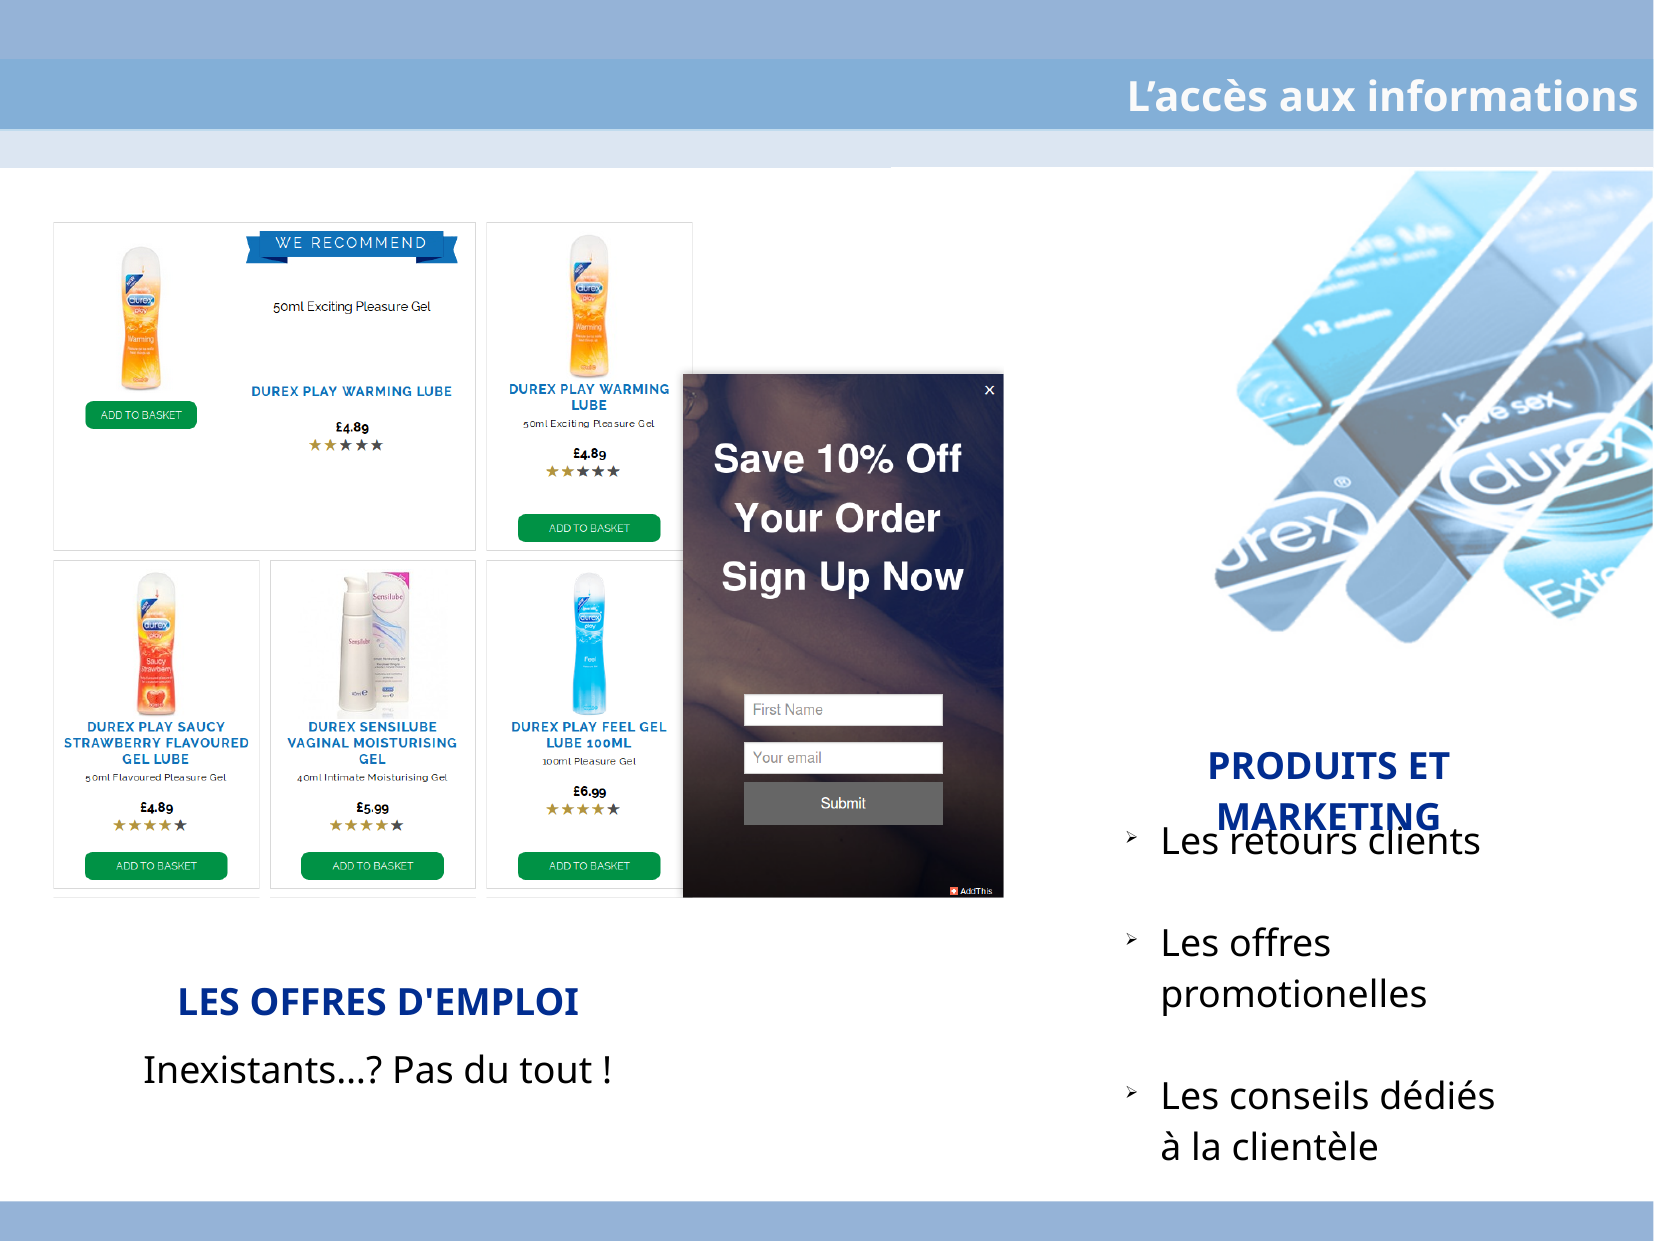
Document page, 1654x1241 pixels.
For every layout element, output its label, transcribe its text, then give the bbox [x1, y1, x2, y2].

text_box L’accès aux informations [0, 59, 1654, 123]
text_box LES OFFRES D'EMPLOI Inexistants…? Pas du tout ! [94, 968, 662, 1099]
text_box [0, 1201, 1654, 1241]
picture [45, 167, 1654, 898]
text_box PRODUITS ET MARKETING [1074, 731, 1583, 792]
text_box [0, 0, 1654, 59]
text_box [0, 123, 1654, 168]
text_box Les retours clients Les offres promotionelles Les conseils dédiés à la clientèle [1110, 755, 1619, 1146]
